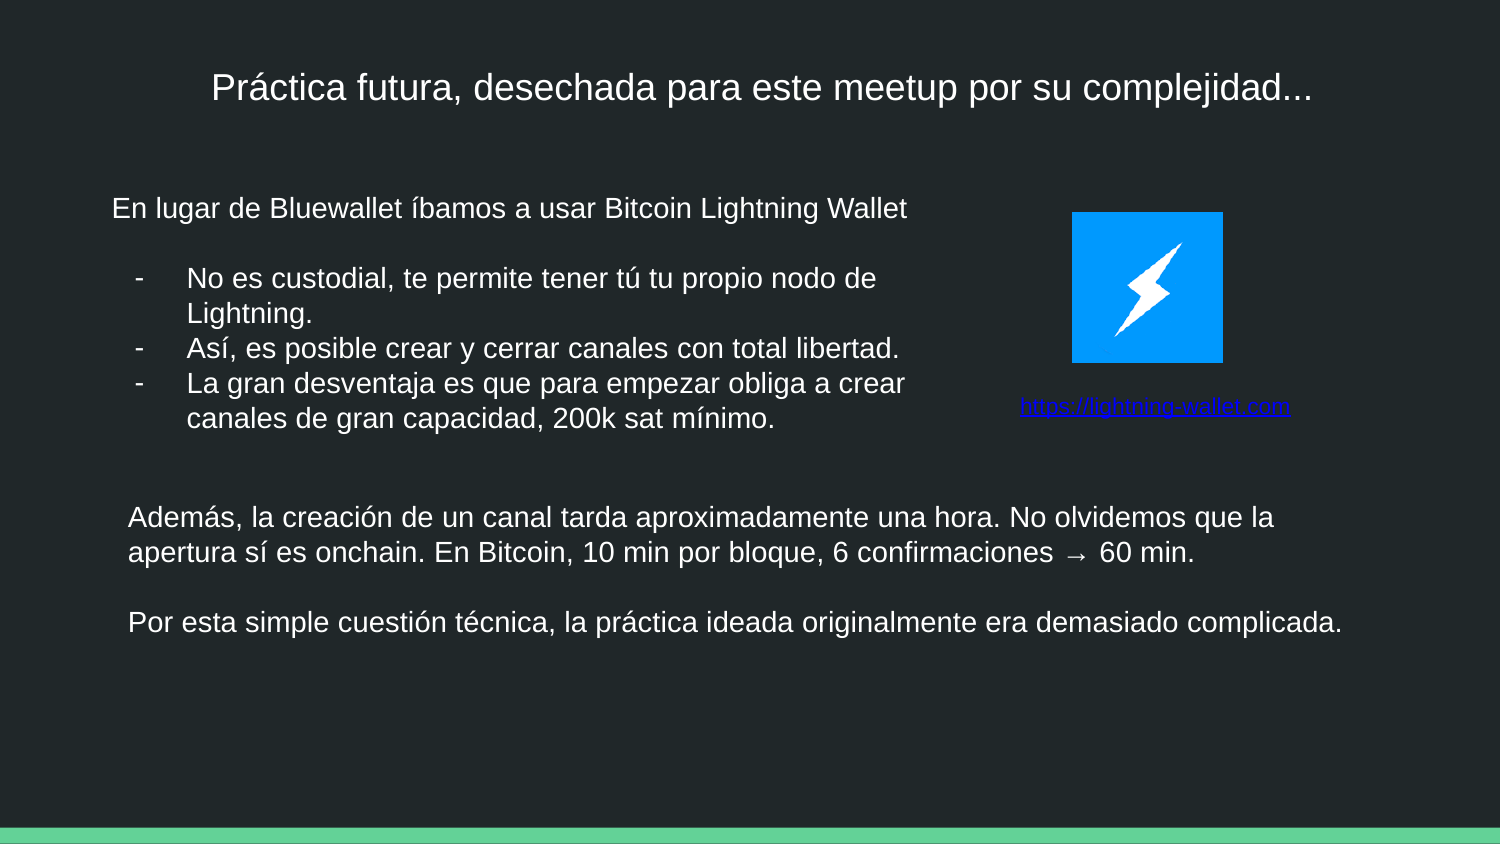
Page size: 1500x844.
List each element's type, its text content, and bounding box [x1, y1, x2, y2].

picture [1072, 212, 1223, 363]
text_box https://lightning-wallet.com [1004, 376, 1317, 422]
text_box Además, la creación de un canal tarda aproximadamente una hora. No olvidemos que la apertura sí es onchain. En Bitcoin, 10 min por bloque, 6 confirmaciones → 60 min. Por esta simple cuestión técnica, la práctica ideada originalmente era demasiado complicada. [112, 483, 1382, 699]
text_box En lugar de Bluewallet íbamos a usar Bitcoin Lightning Wallet No es custodial, te permite tener tú tu propio nodo de Lightning. Así, es posible crear y cerrar canales con total libertad. La gran desventaja es que para empezar obliga a crear canales de gran capacidad, 200k sat mínimo. [96, 174, 981, 452]
text_box Práctica futura, desechada para este meetup por su complejidad... [196, 48, 1341, 129]
